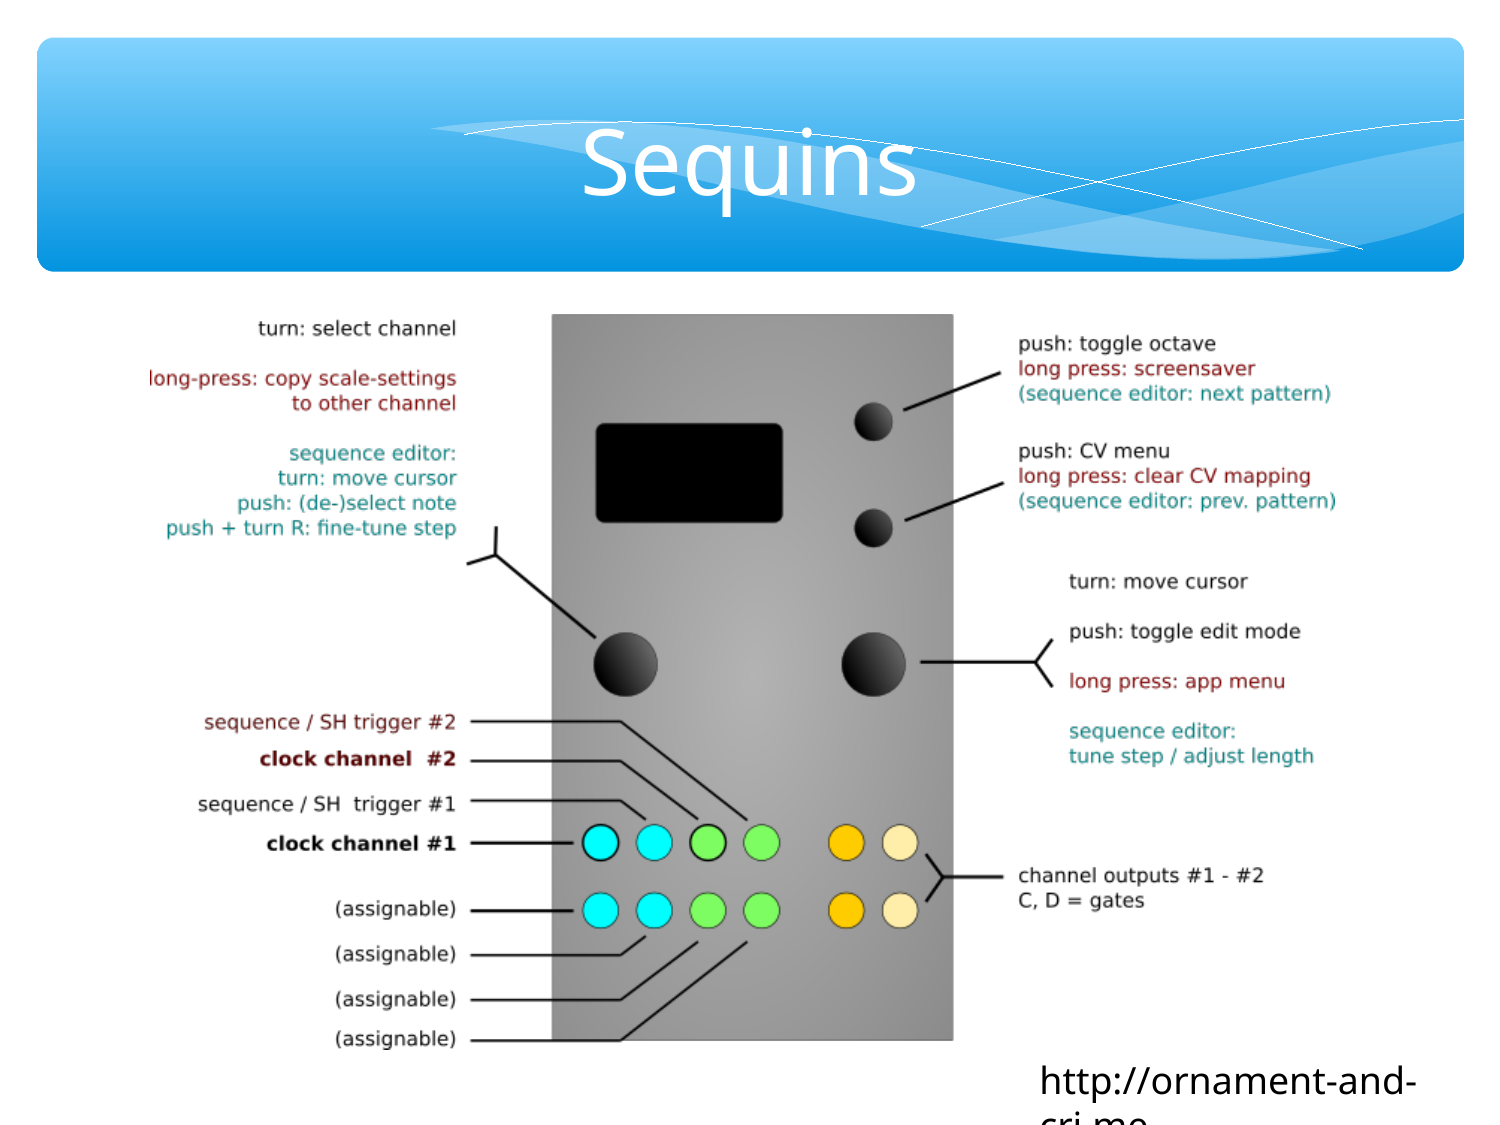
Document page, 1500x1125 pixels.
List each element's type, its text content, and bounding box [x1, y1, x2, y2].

title Sequins [75, 40, 1426, 276]
picture [150, 314, 1335, 1051]
text_box http://ornament-and-cri.me [1024, 1050, 1486, 1110]
